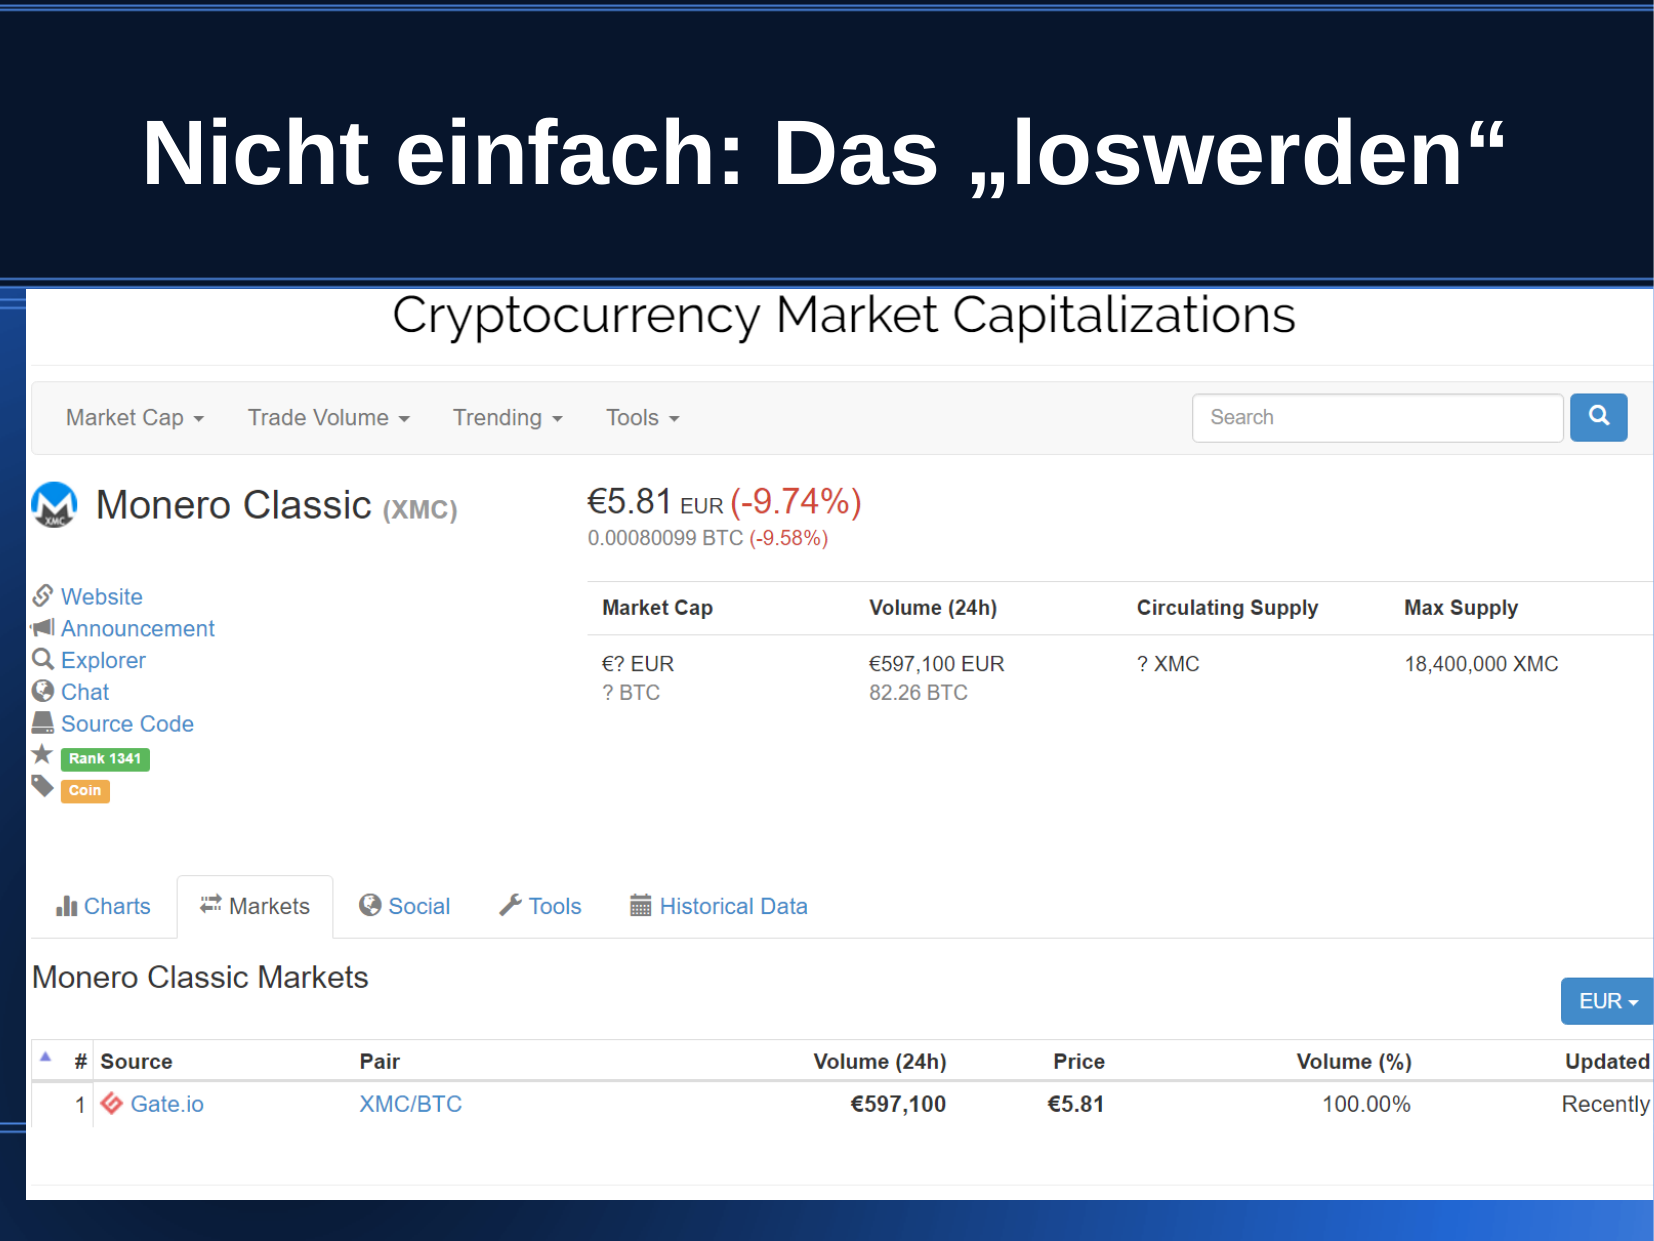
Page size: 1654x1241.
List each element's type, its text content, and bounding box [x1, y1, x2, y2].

title Nicht einfach: Das „loswerden“ [82, 49, 1571, 257]
picture [0, 0, 1654, 1241]
